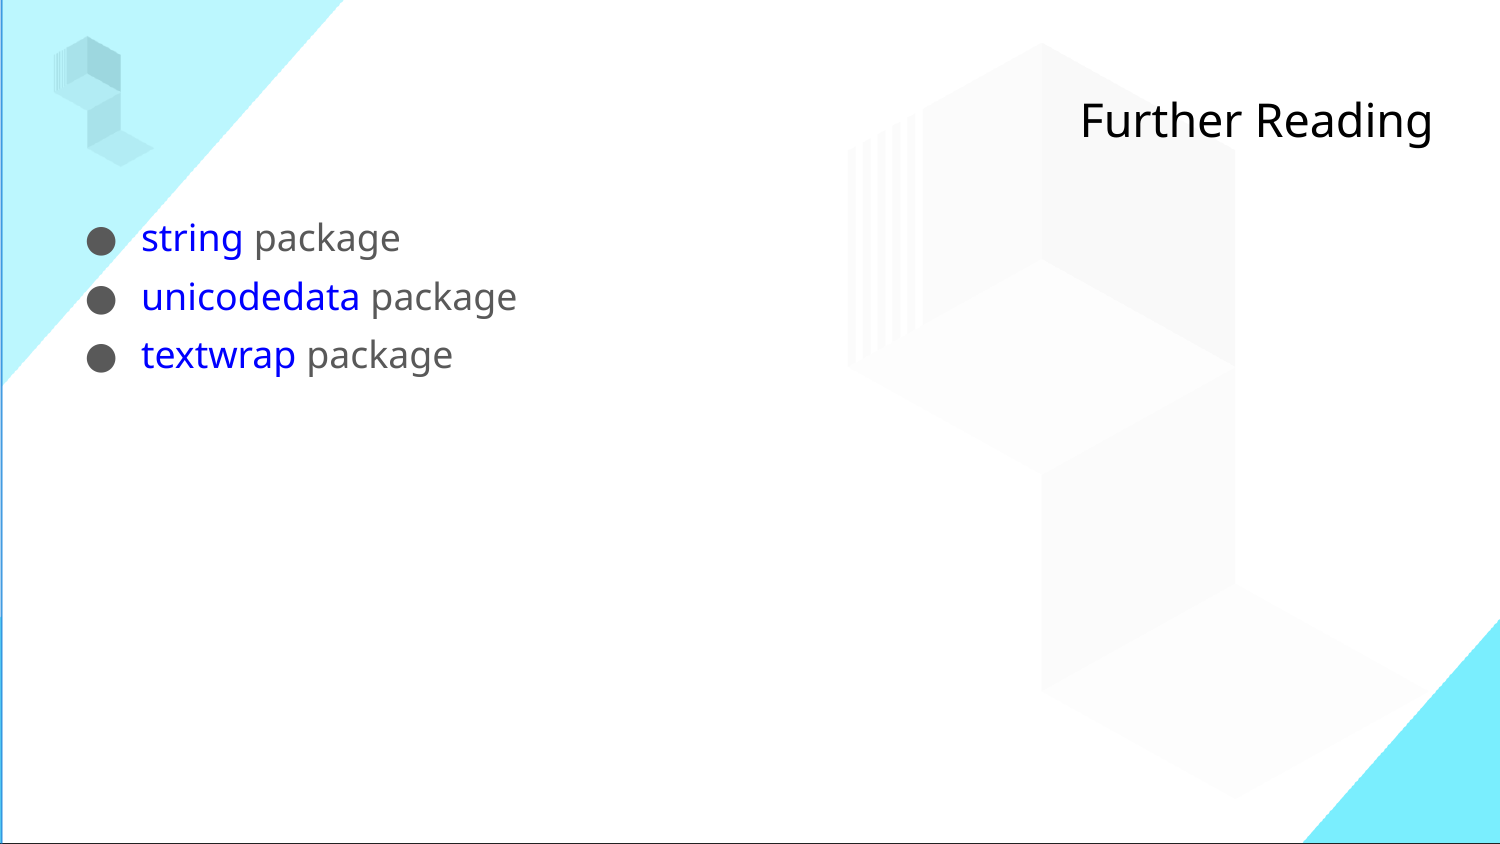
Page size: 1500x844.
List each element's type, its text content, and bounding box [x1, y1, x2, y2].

picture [0, 0, 1500, 844]
list string package unicodedata package textwrap package [51, 189, 1449, 750]
title Further Reading [51, 72, 1449, 167]
